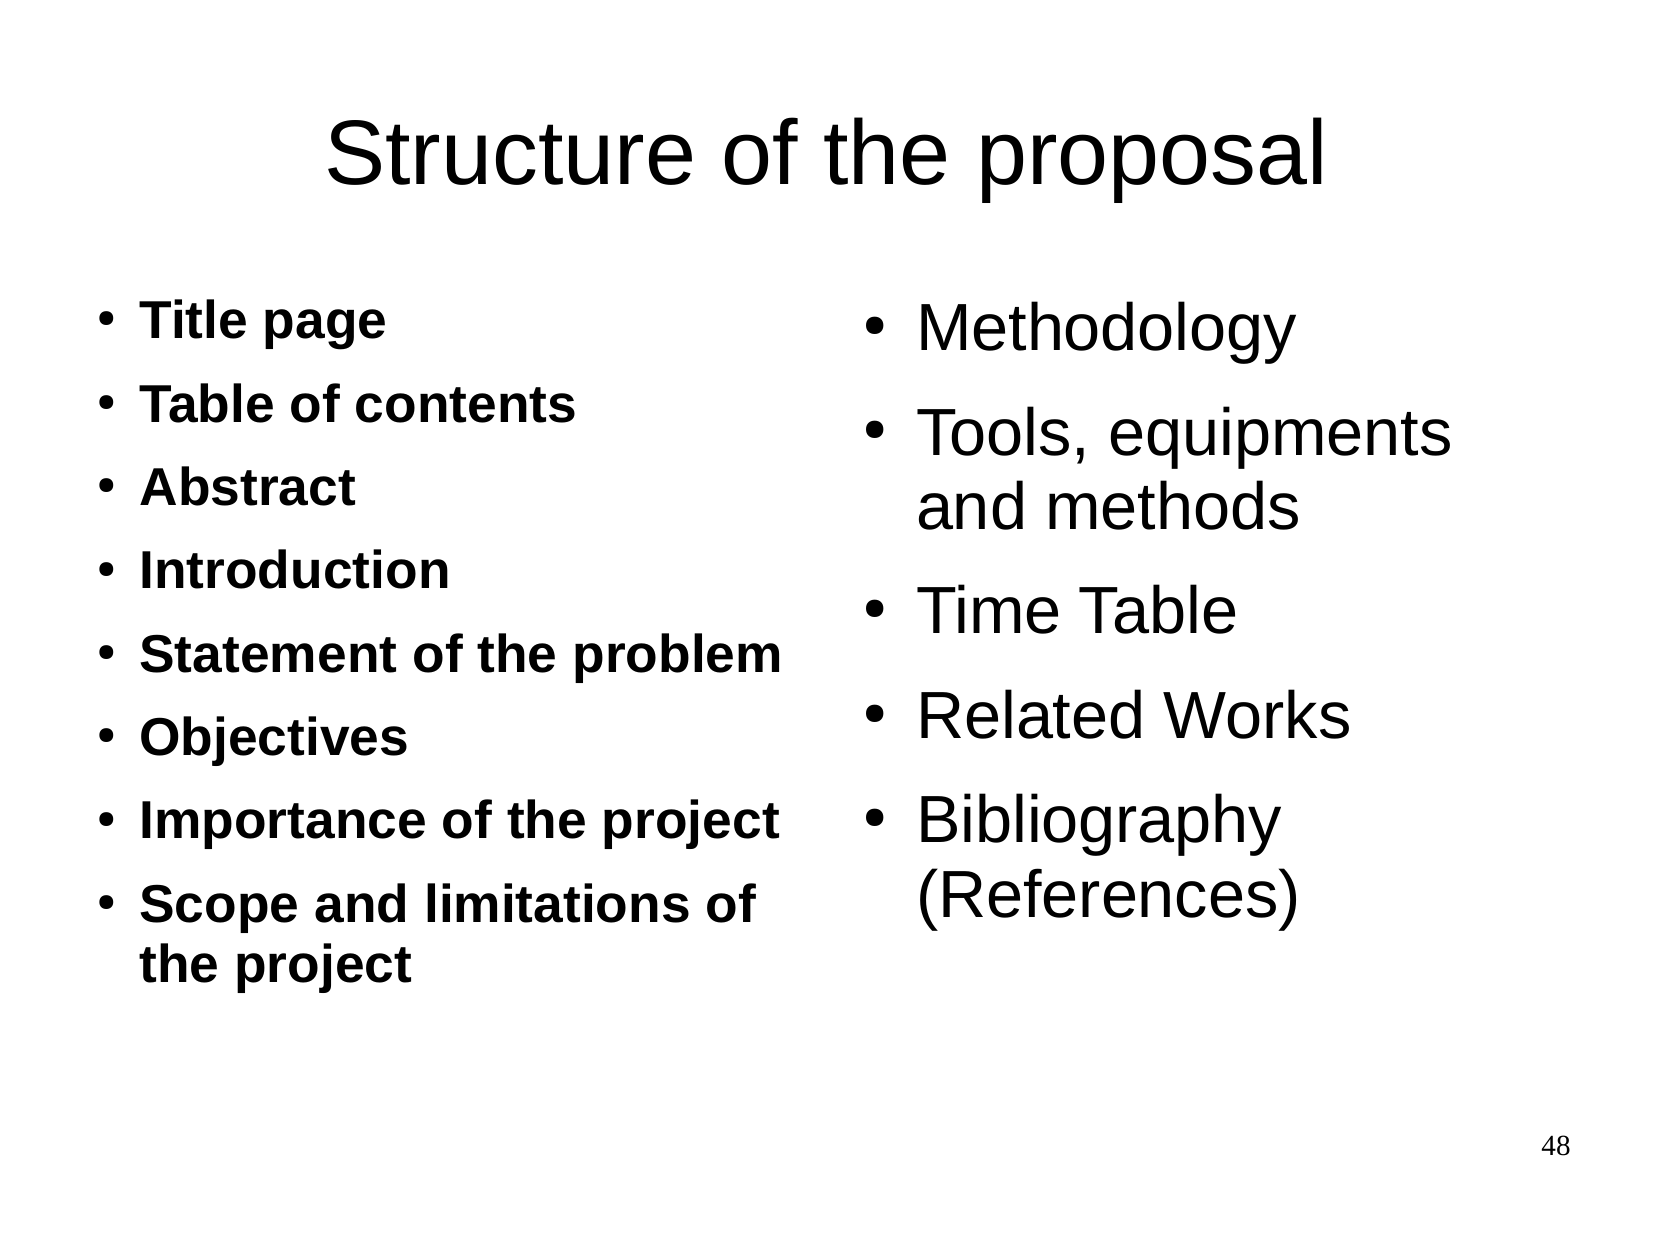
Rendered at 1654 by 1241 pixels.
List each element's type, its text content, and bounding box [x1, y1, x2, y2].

title Structure of the proposal [82, 49, 1571, 257]
list Methodology Tools, equipments and methods Time Table Related Works Bibliography (References) [845, 290, 1572, 1010]
list Title page Table of contents Abstract Introduction Statement of the problem Objectives Importance of the project Scope and limitations of the project [82, 290, 809, 1010]
